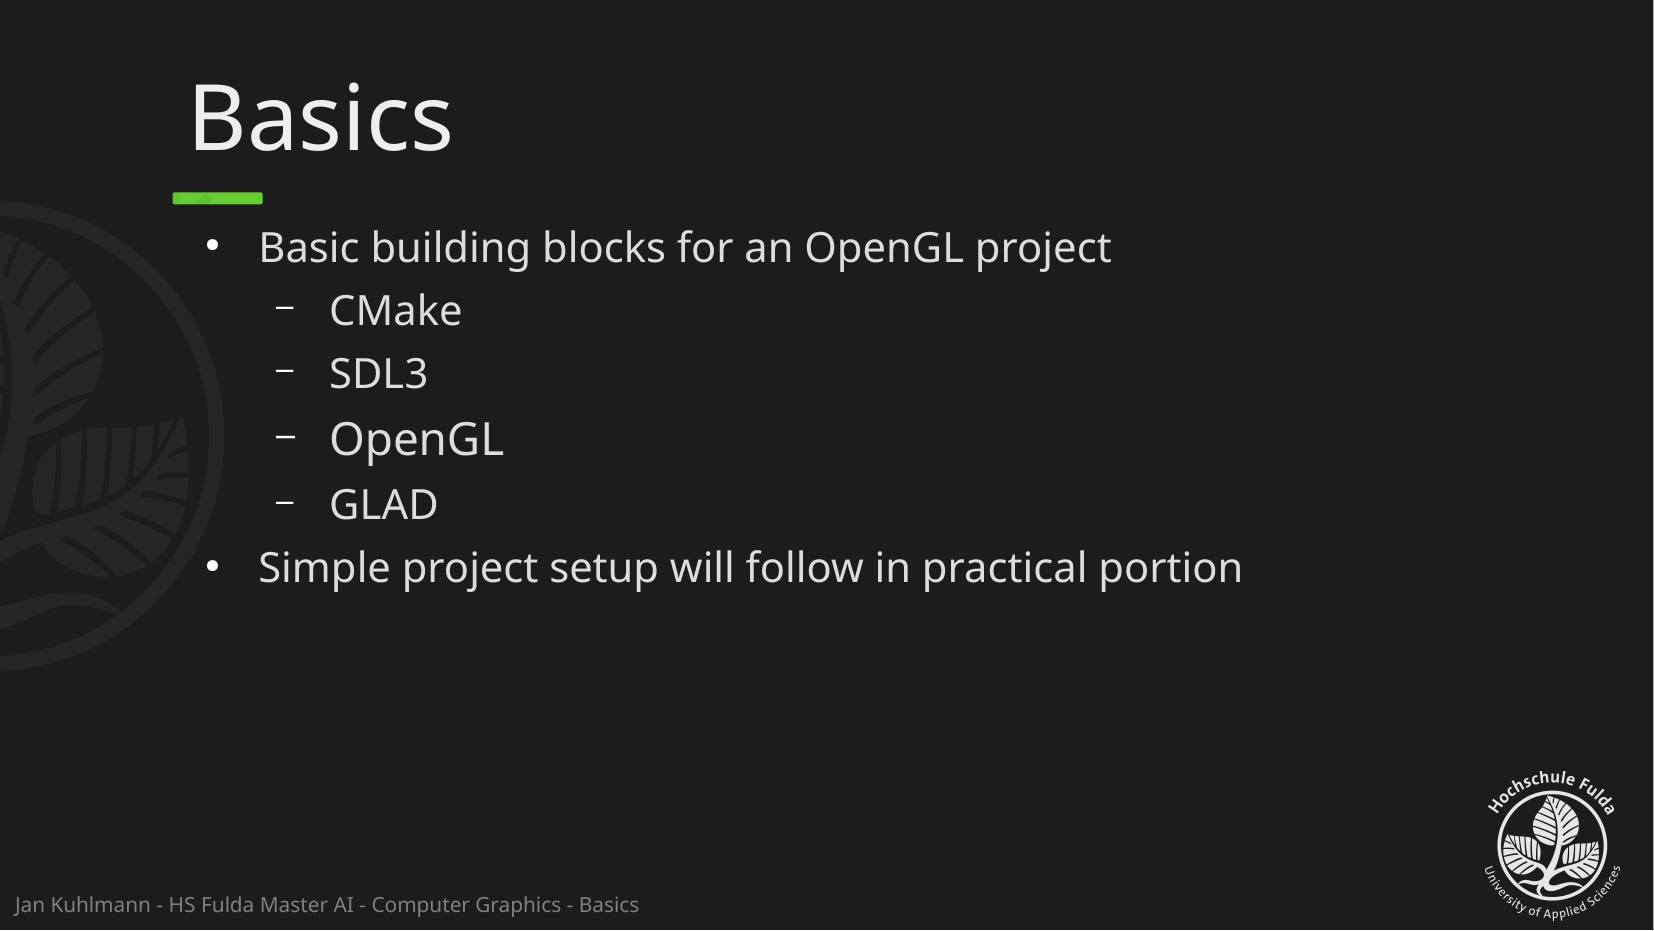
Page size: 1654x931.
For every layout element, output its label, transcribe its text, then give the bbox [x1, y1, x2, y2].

title Basics [187, 37, 1571, 193]
picture [1485, 771, 1620, 921]
list Basic building blocks for an OpenGL project CMake SDL3 OpenGL GLAD Simple project setup will follow in practical portion [187, 217, 1571, 758]
